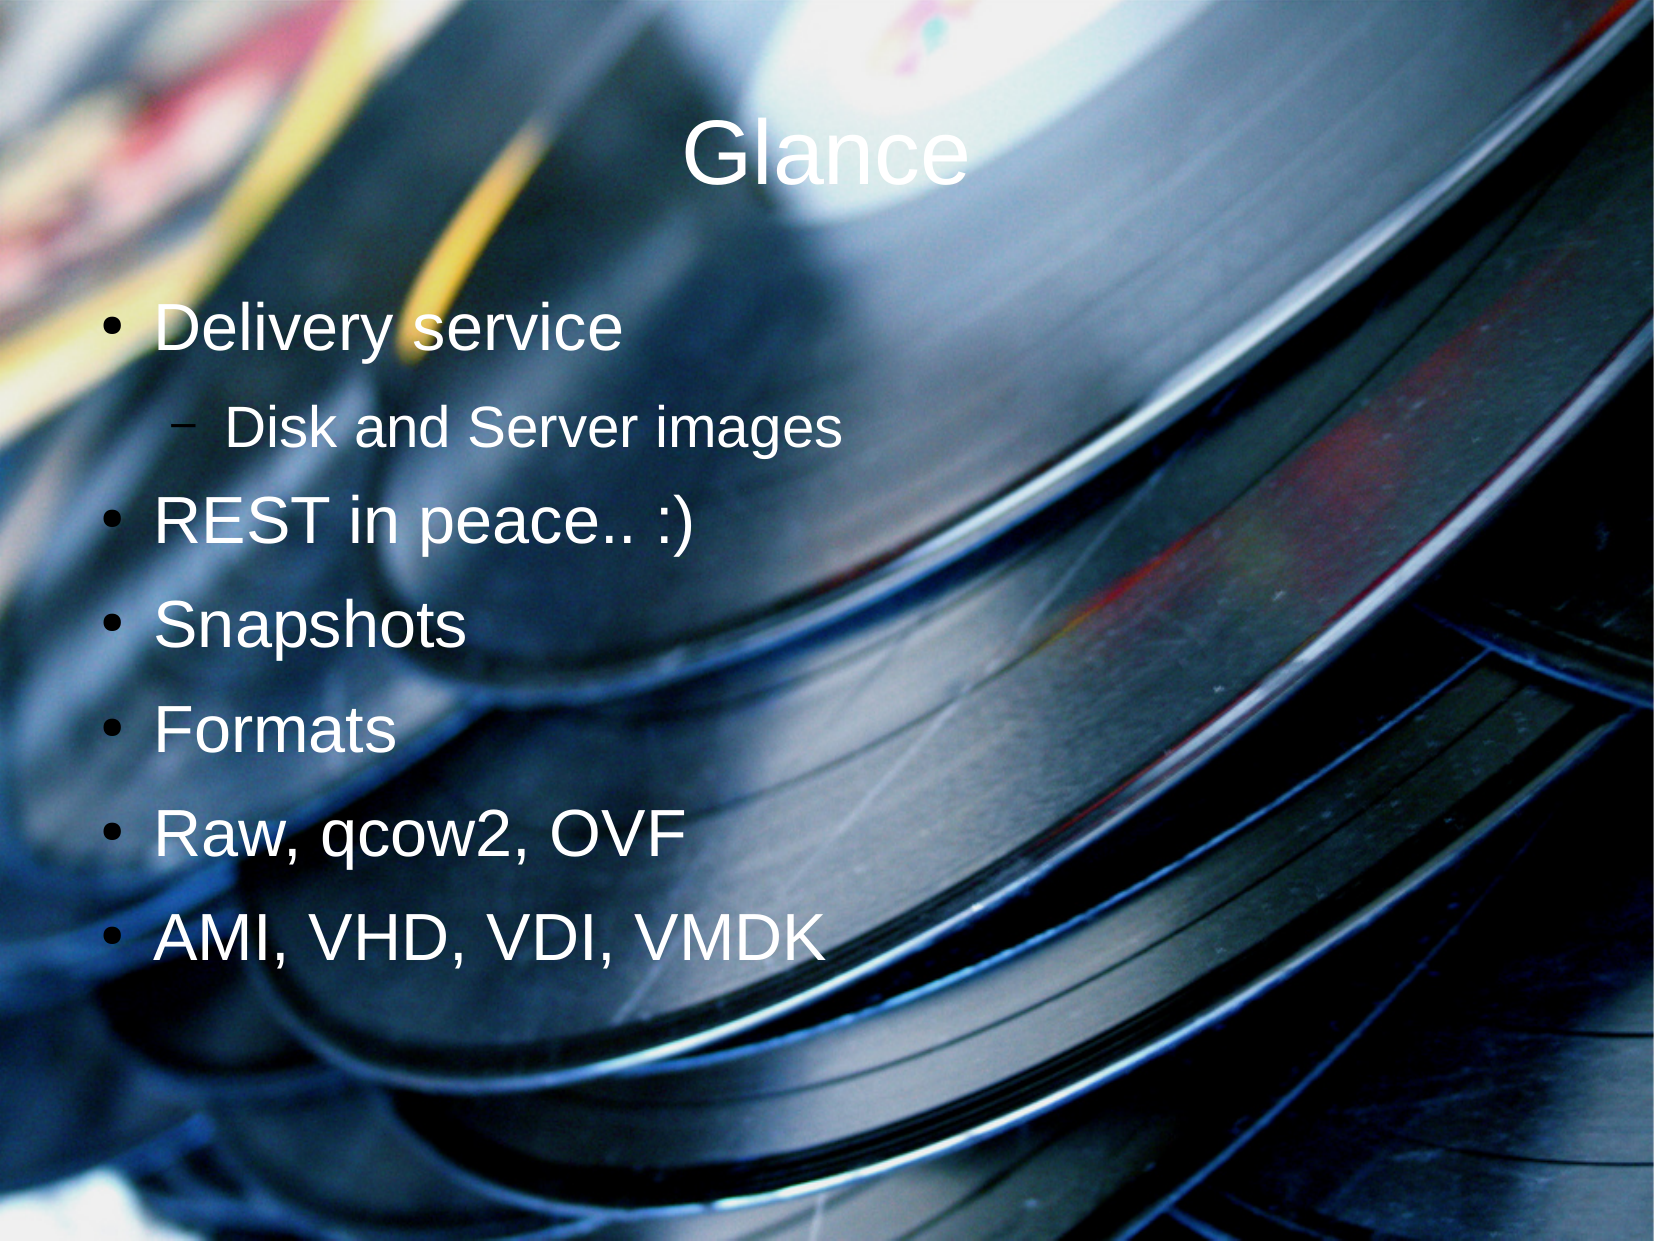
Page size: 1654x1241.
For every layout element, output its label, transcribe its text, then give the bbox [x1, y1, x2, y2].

picture [0, 0, 1654, 1241]
list Delivery service Disk and Server images REST in peace.. :) Snapshots Formats Raw, qcow2, OVF AMI, VHD, VDI, VMDK [82, 290, 1538, 1010]
title Glance [82, 49, 1571, 257]
